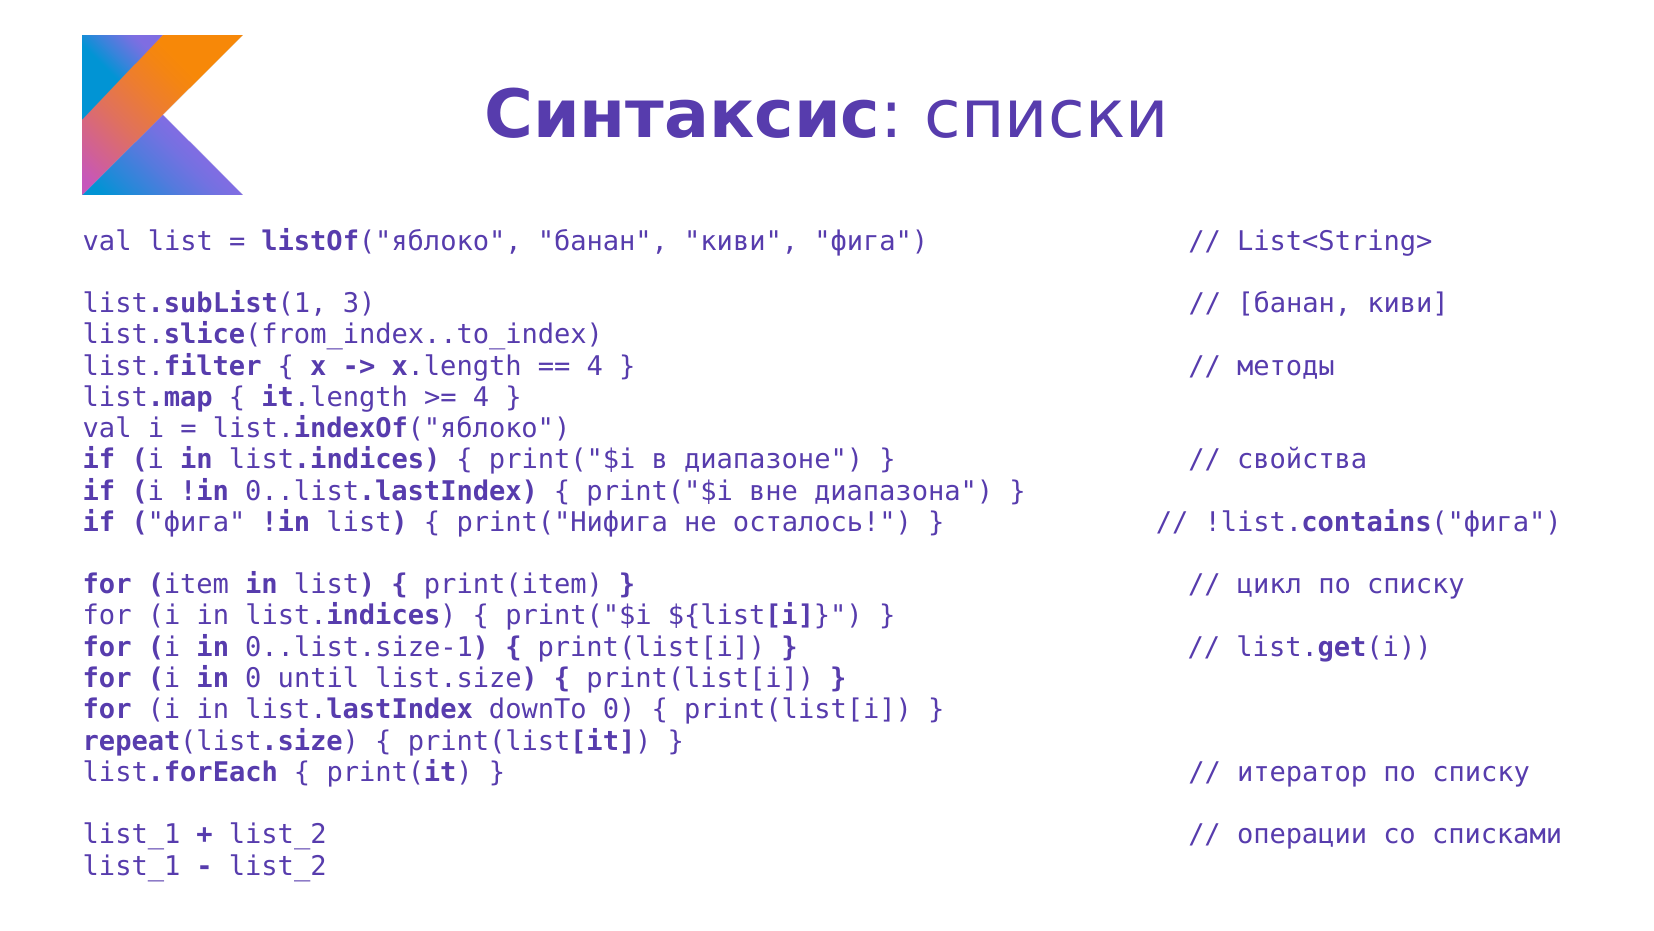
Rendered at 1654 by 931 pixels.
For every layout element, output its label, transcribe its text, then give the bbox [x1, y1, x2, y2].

subtitle val list = listOf("яблоко", "банан", "киви", "фига") // List<String> list.subList(1, 3) // [банан, киви] list.slice(from_index..to_index) list.filter { x -> x.length == 4 } // методы list.map { it.length >= 4 } val i = list.indexOf("яблоко") if (i in list.indices) { print("$i в диапазоне") } // свойства if (i !in 0..list.lastIndex) { print("$i вне диапазона") } if ("фига" !in list) { print("Нифига не осталось!") } // !list.contains("фига") for (item in list) { print(item) } // цикл по списку for (i in list.indices) { print("$i ${list[i]}") } for (i in 0..list.size-1) { print(list[i]) } // list.get(i)) for (i in 0 until list.size) { print(list[i]) } for (i in list.lastIndex downTo 0) { print(list[i]) } repeat(list.size) { print(list[it]) } list.forEach { print(it) } // итератор по списку list_1 + list_2 // операции со списками list_1 - list_2 [82, 201, 1571, 905]
title Синтаксис: списки [243, 37, 1571, 193]
picture [82, 35, 243, 195]
